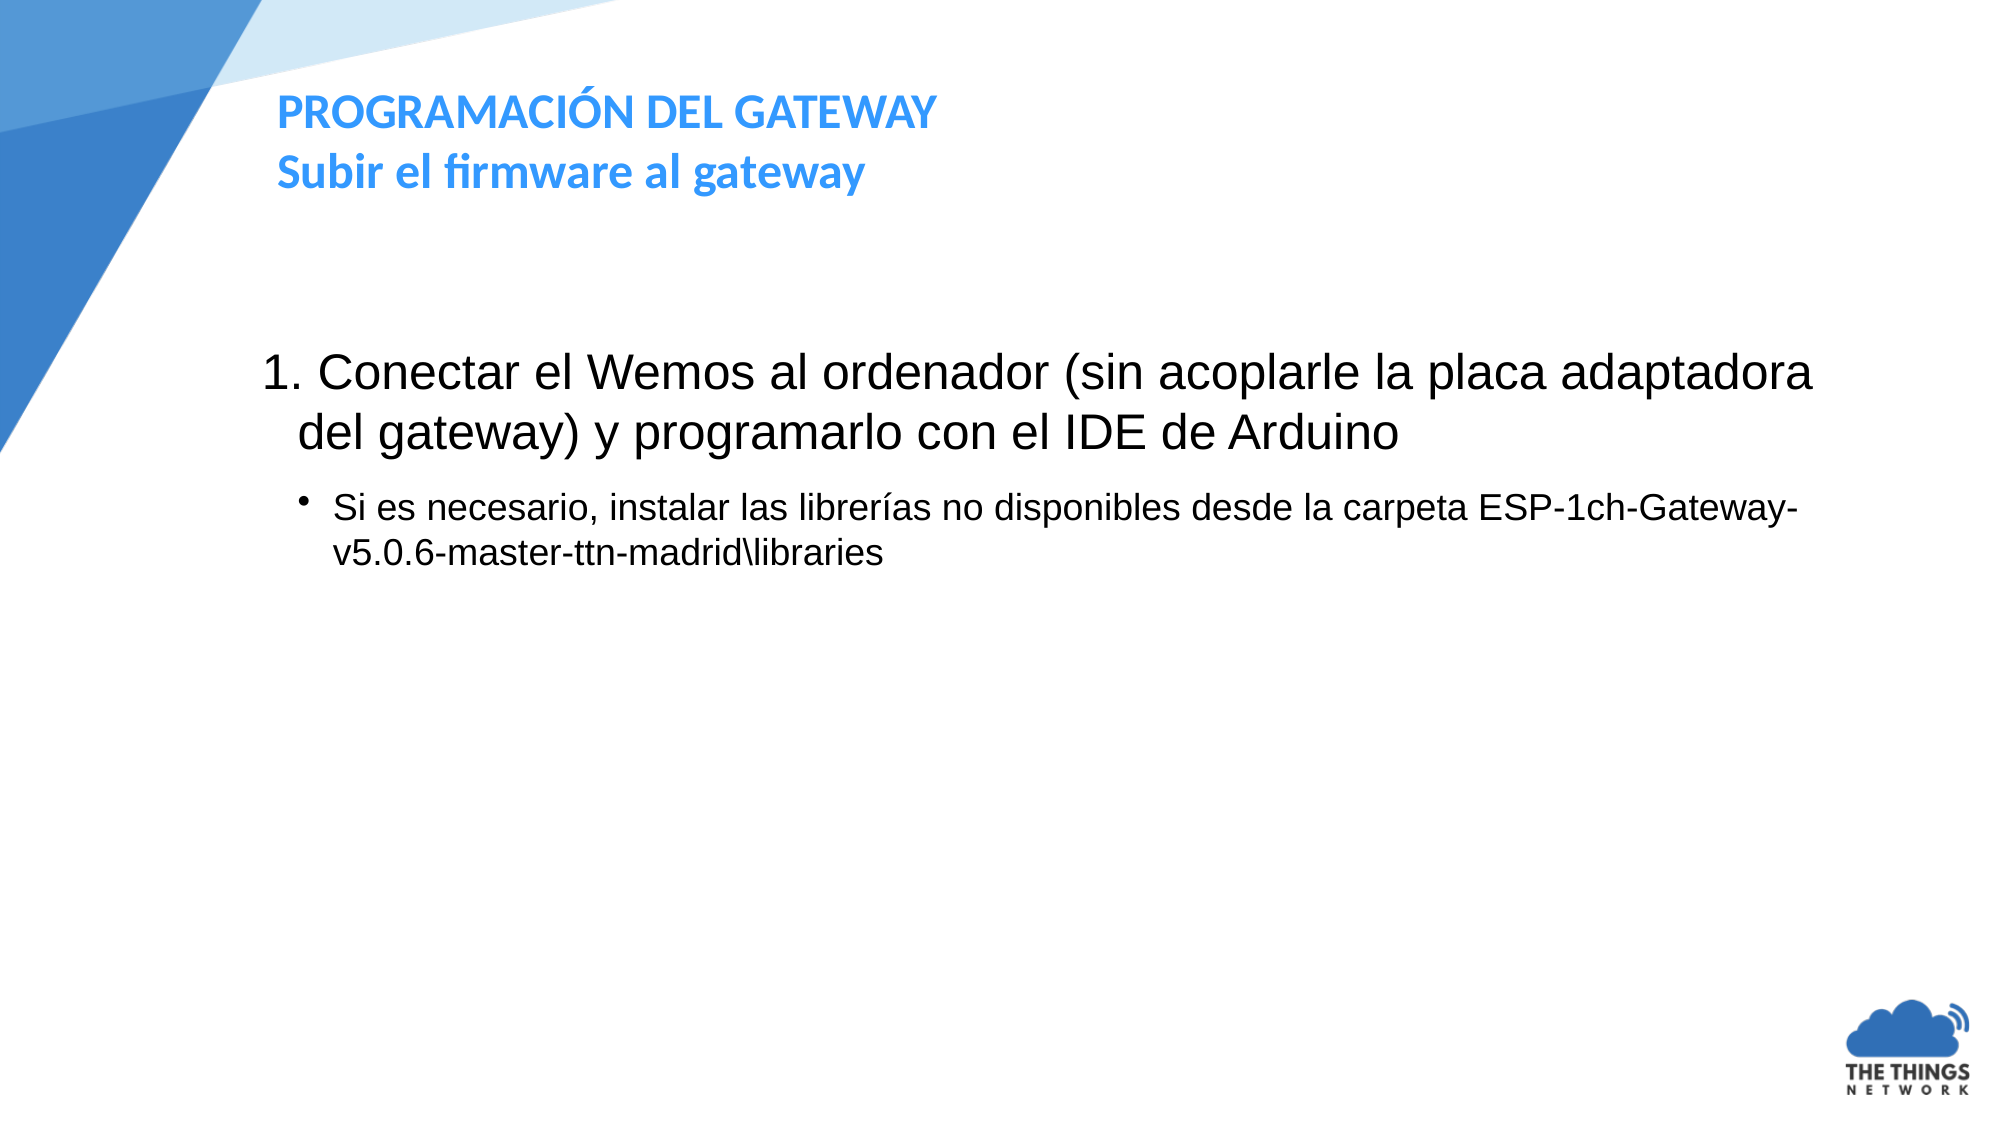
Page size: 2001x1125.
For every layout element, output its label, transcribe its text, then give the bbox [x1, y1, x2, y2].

text_box Conectar el Wemos al ordenador (sin acoplarle la placa adaptadora del gateway) y programarlo con el IDE de Arduino Si es necesario, instalar las librerías no disponibles desde la carpeta ESP-1ch-Gateway-v5.0.6-master-ttn-madrid\libraries [261, 339, 1819, 1014]
text_box PROGRAMACIÓN DEL GATEWAY Subir el firmware al gateway [99, 44, 1900, 233]
picture [0, 0, 1970, 1095]
